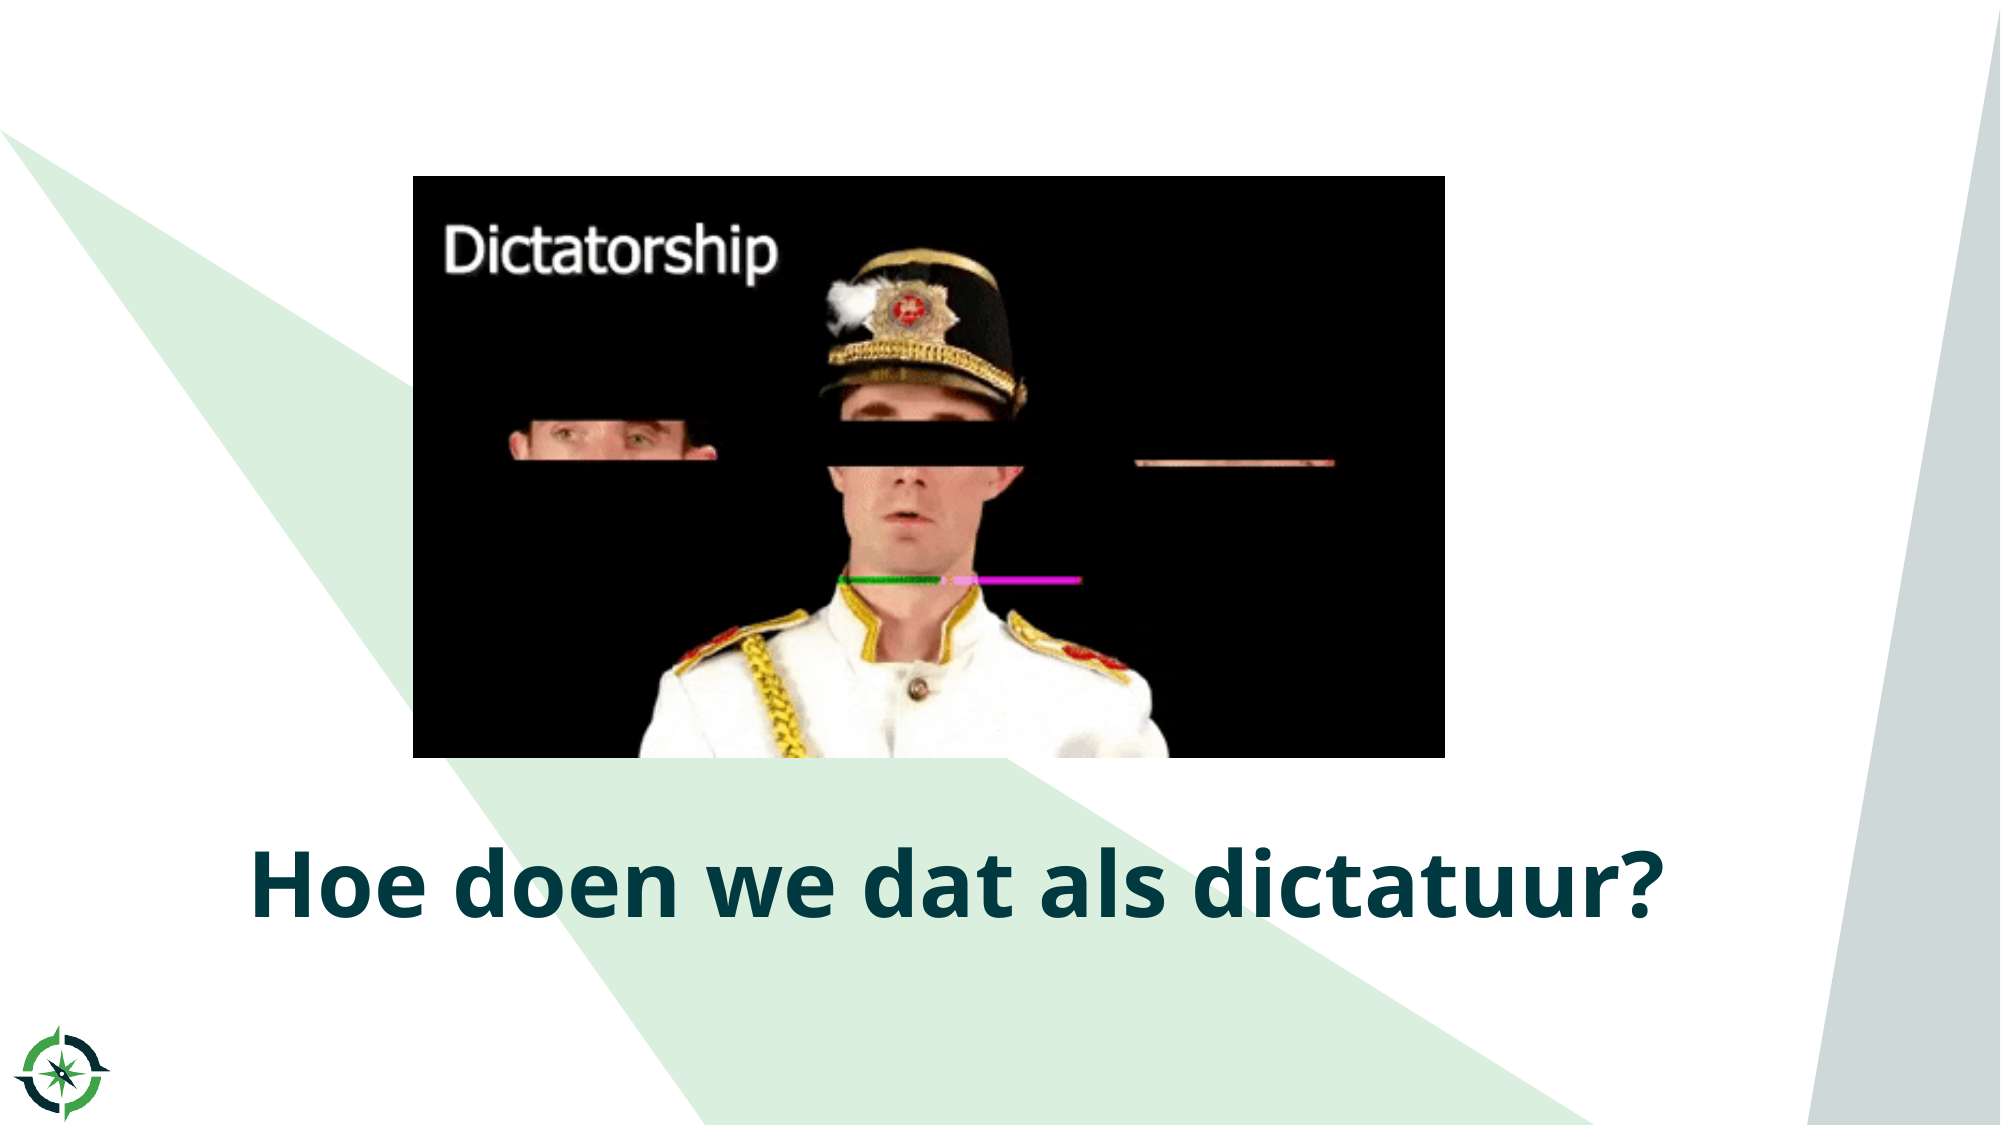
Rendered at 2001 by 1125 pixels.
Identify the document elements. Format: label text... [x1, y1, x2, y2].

title Hoe doen we dat als dictatuur? [247, 757, 1743, 945]
picture [12, 1024, 111, 1123]
picture [413, 176, 1445, 758]
